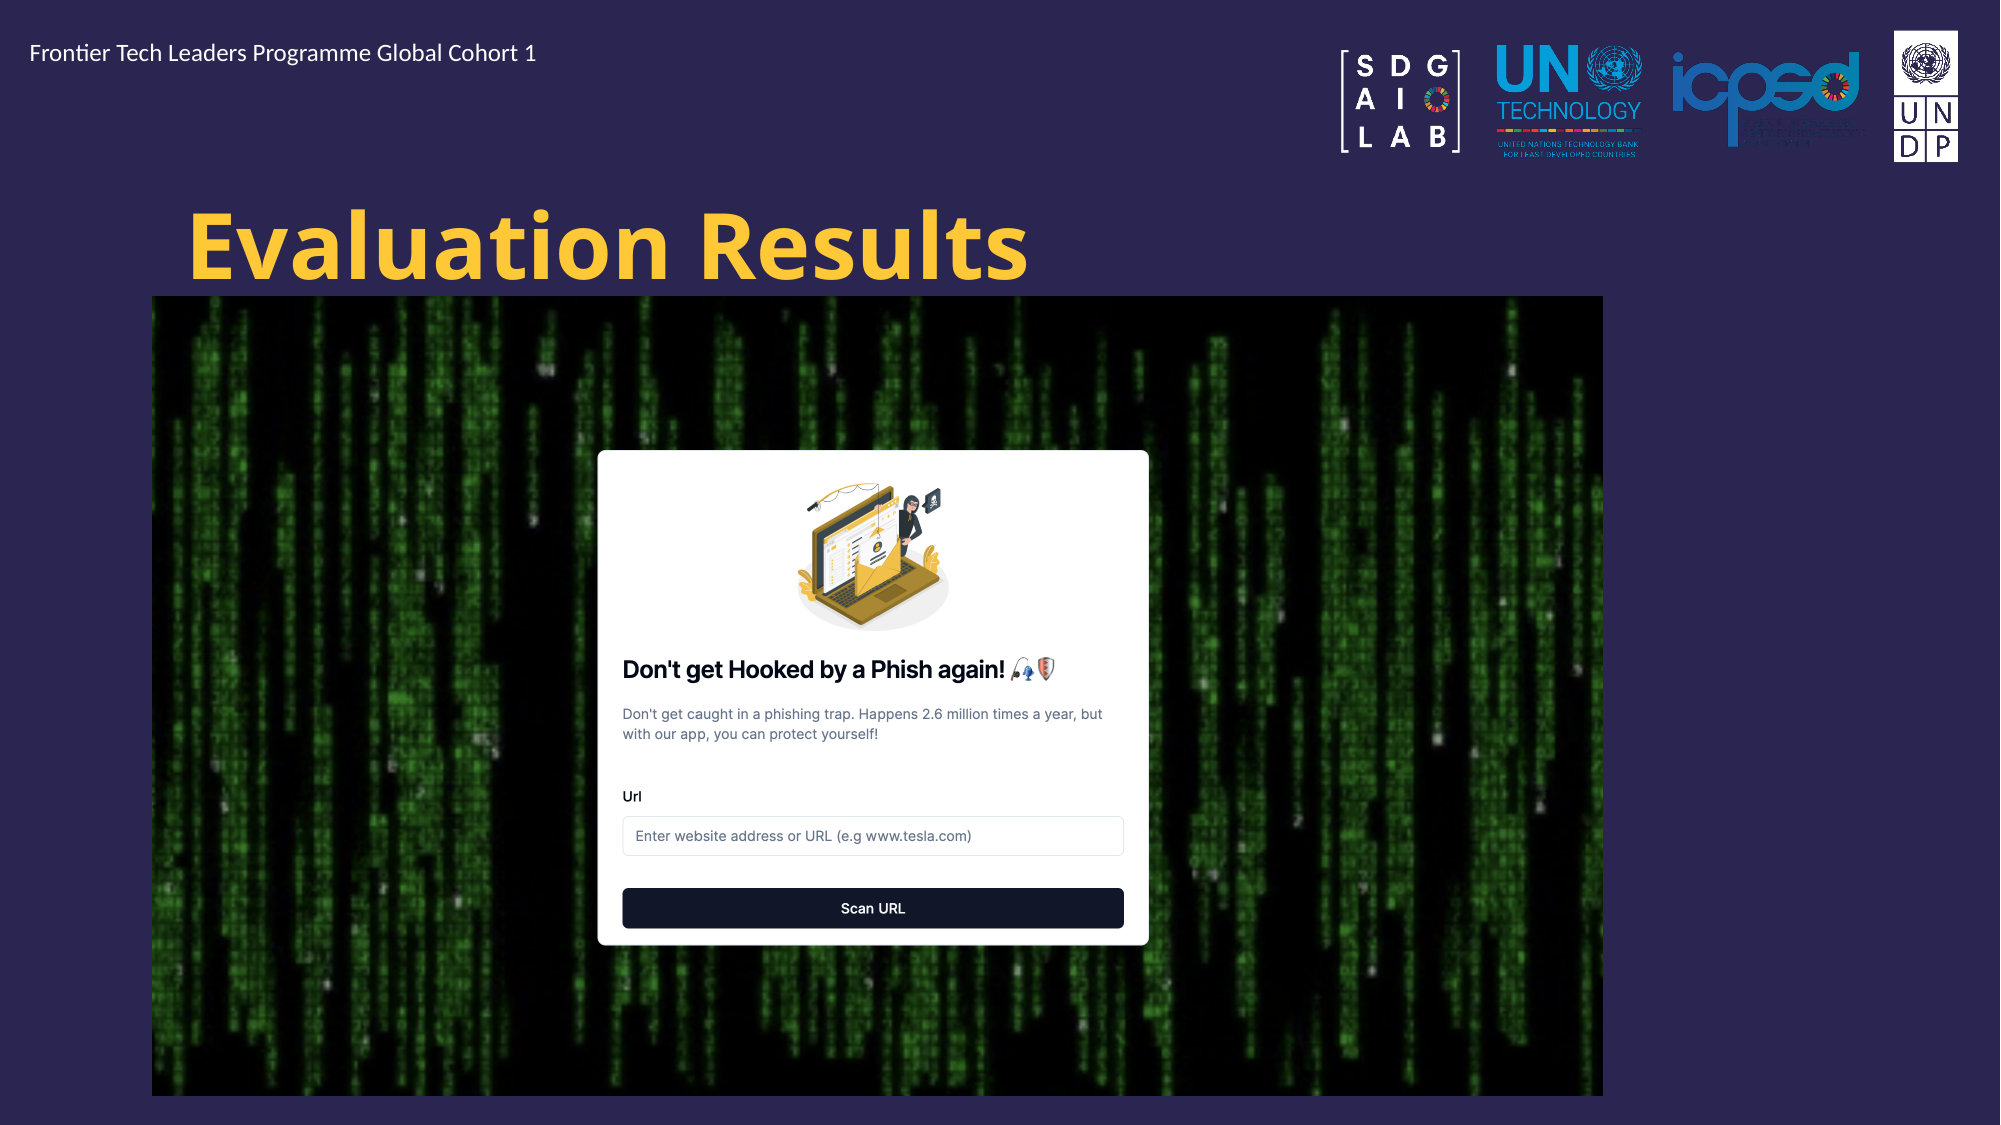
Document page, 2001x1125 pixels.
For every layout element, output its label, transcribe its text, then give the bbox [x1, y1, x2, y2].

picture [152, 296, 1603, 1096]
text_box Frontier Tech Leaders Programme Global Cohort 1 [14, 29, 846, 75]
title Evaluation Results [170, 174, 1830, 326]
